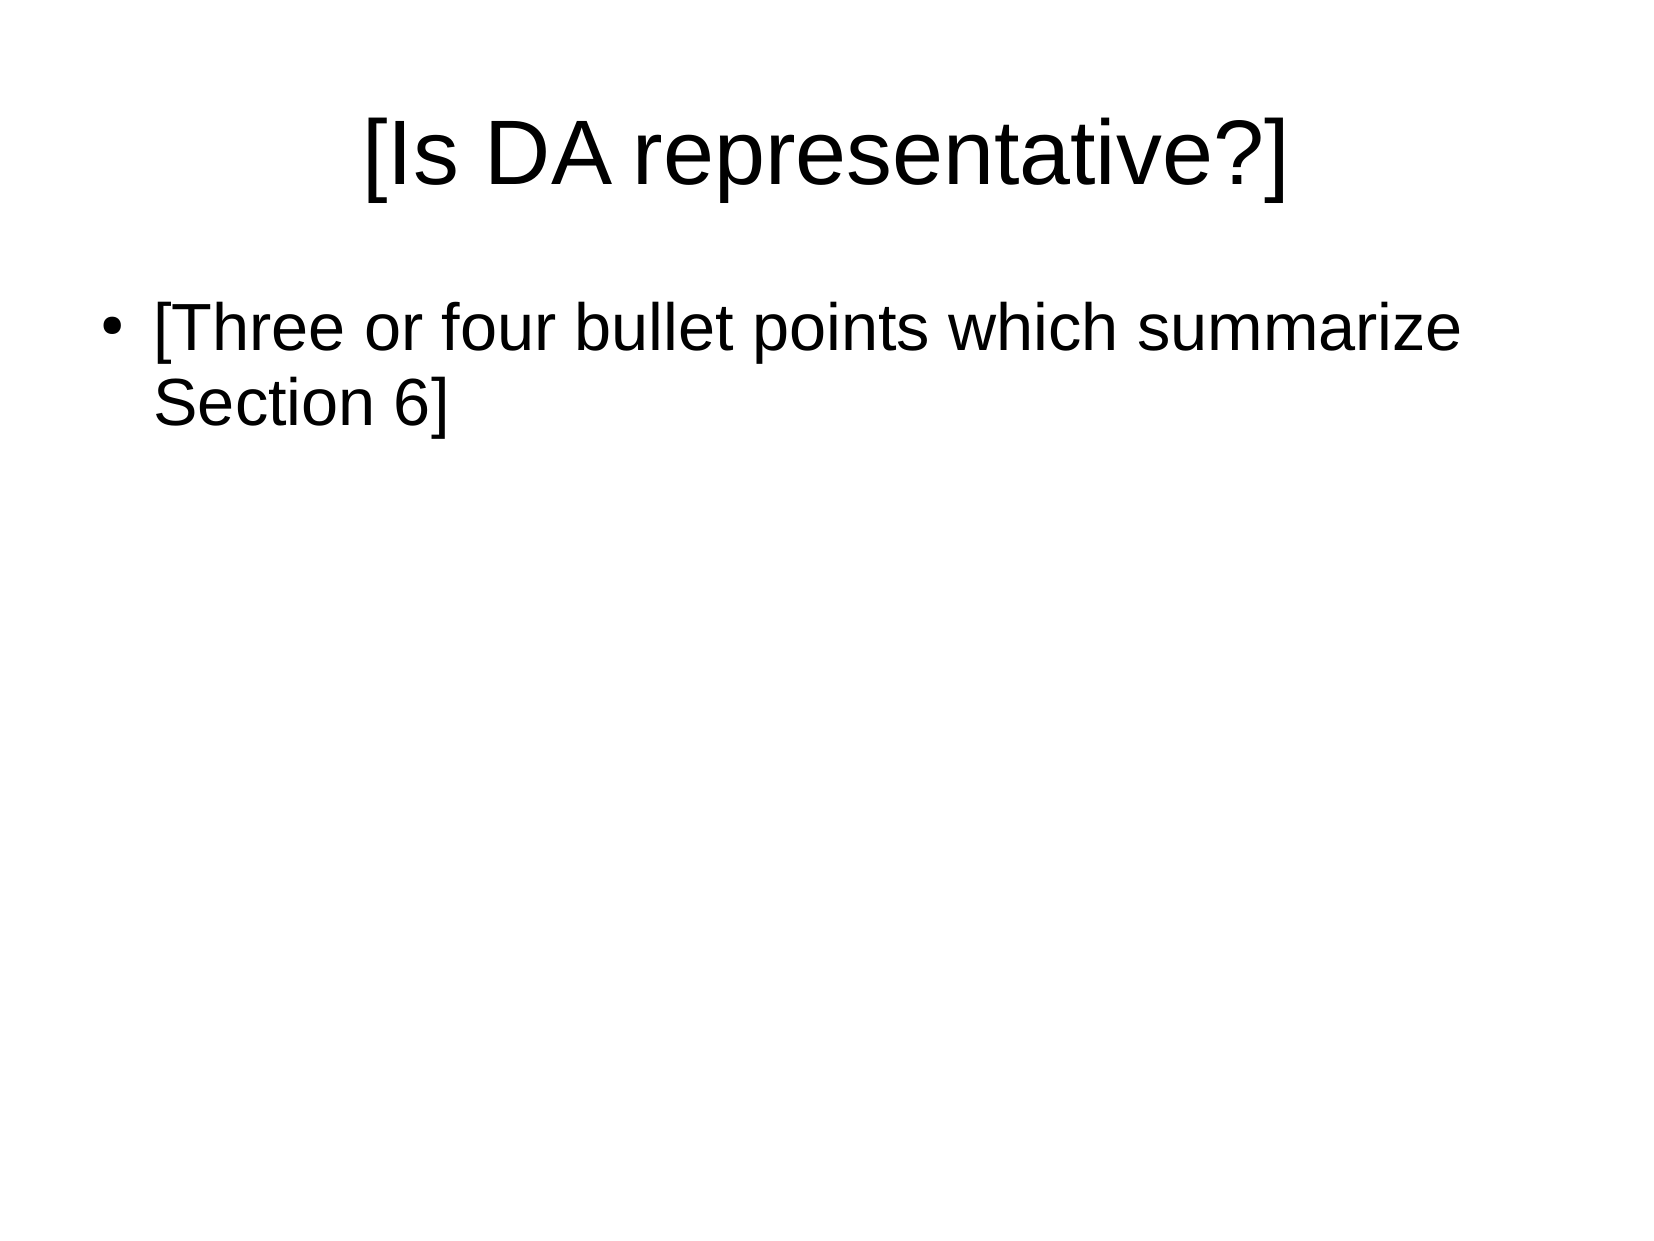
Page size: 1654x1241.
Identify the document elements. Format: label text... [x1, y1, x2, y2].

title [Is DA representative?] [82, 49, 1571, 257]
list [Three or four bullet points which summarize Section 6] [82, 290, 1571, 1109]
